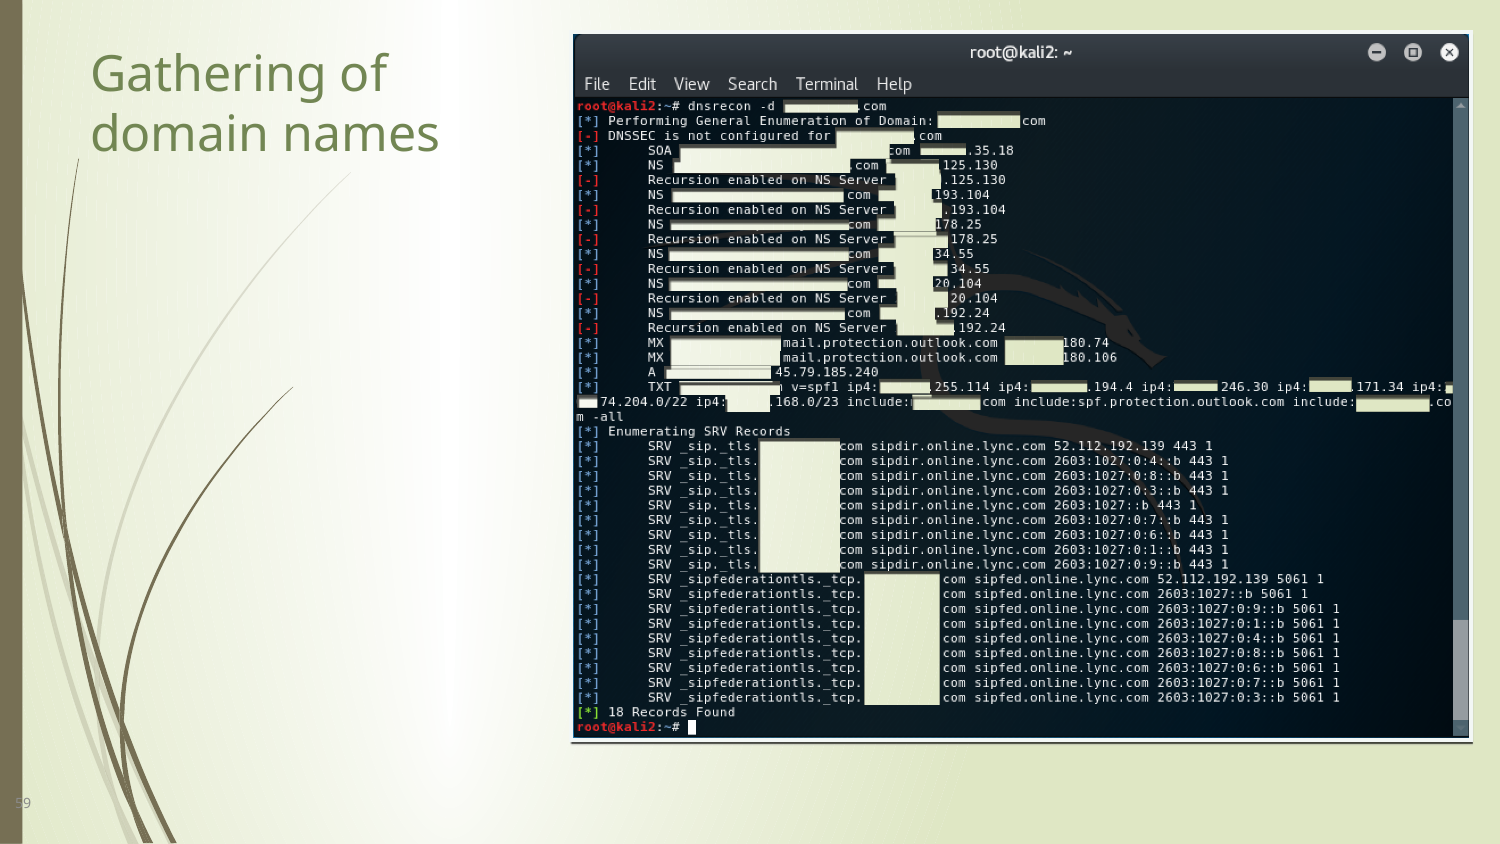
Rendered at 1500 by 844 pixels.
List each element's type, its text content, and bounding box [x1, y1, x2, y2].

picture [573, 33, 1469, 738]
footer <number> [0, 782, 475, 828]
title Gathering of domain names [75, 33, 569, 426]
